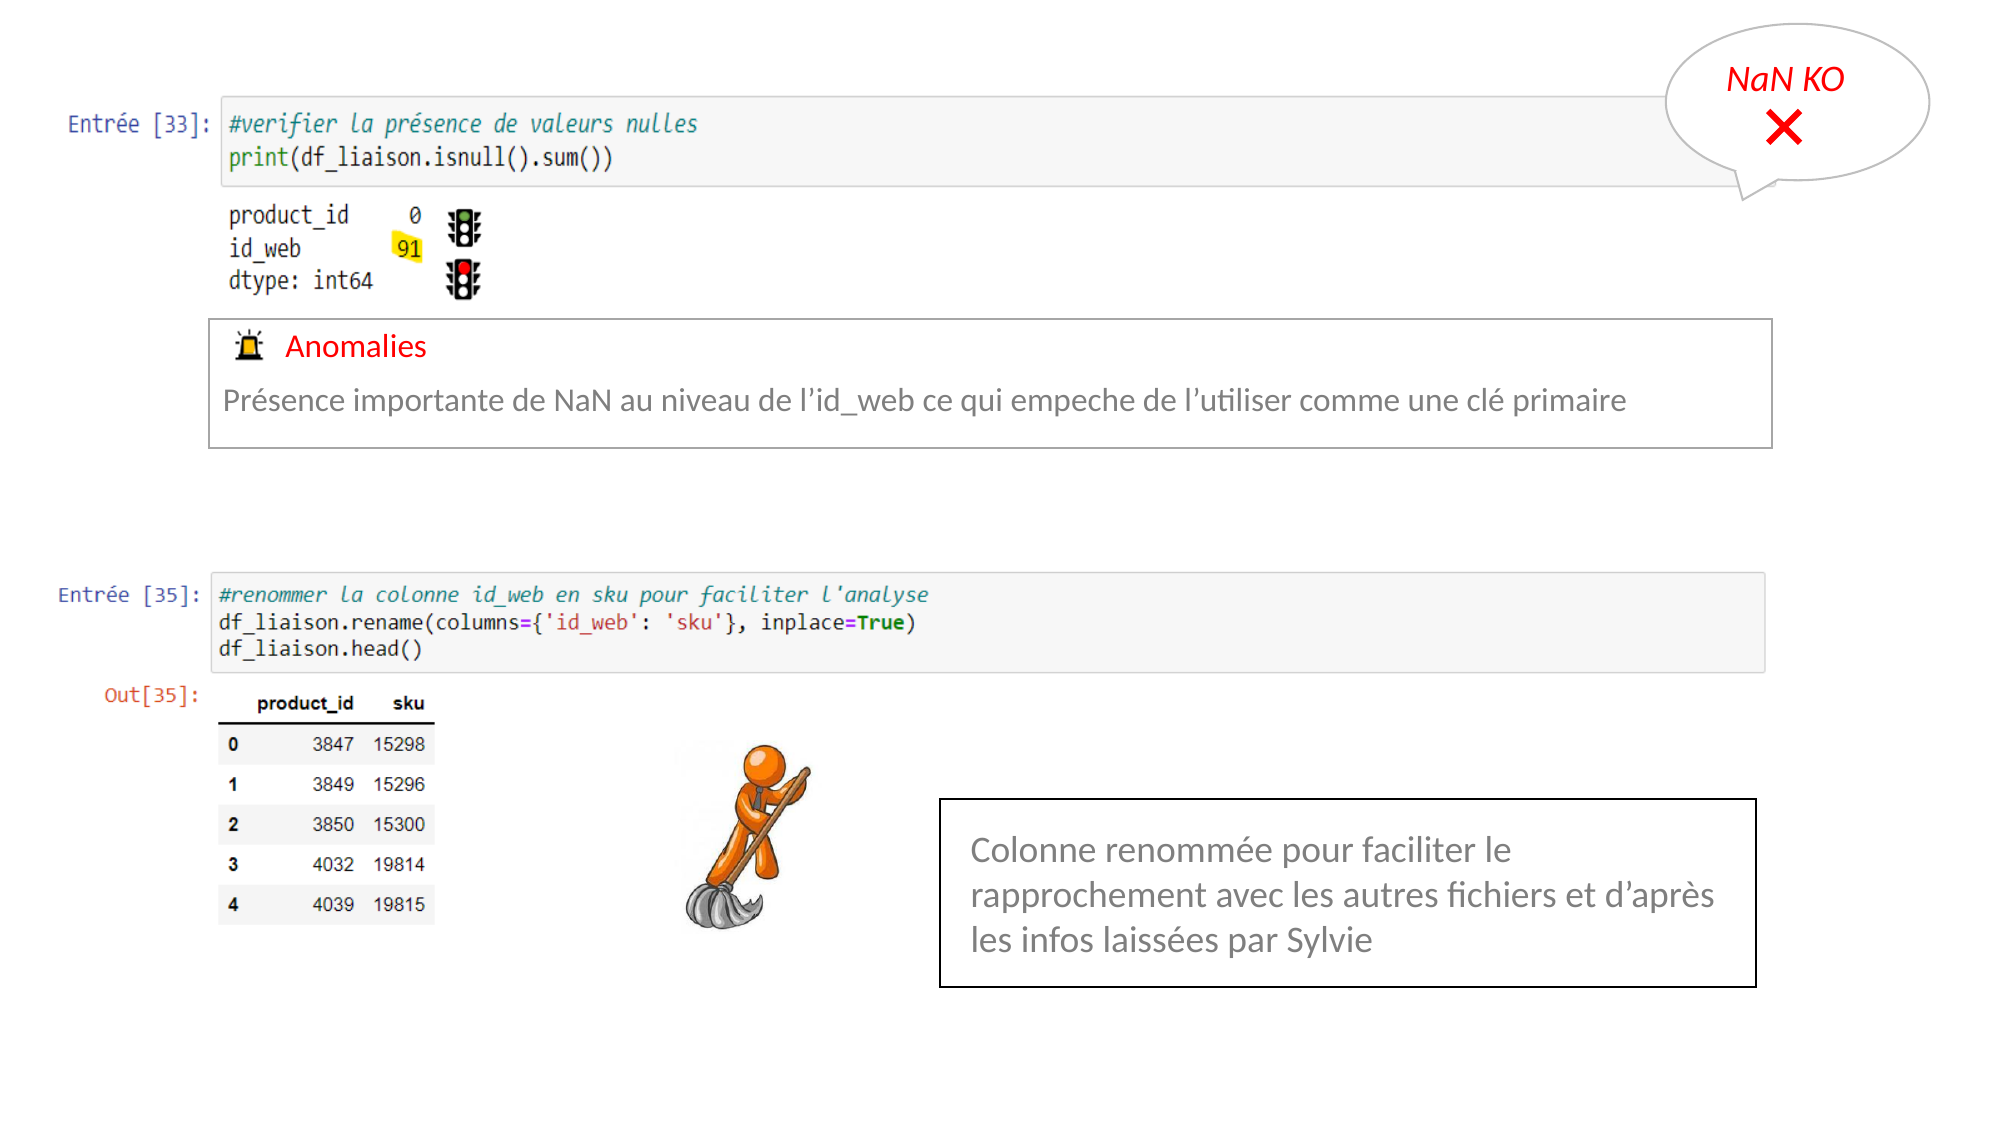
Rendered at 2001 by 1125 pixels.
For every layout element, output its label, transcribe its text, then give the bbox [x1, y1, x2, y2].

picture [228, 322, 270, 368]
picture [941, 800, 1755, 941]
text_box Colonne renommée pour faciliter le rapprochement avec les autres fichiers et d’après les infos laissées par Sylvie [955, 817, 1741, 969]
text_box NaN KO [1711, 46, 1885, 107]
text_box Anomalies [270, 316, 516, 373]
picture [1759, 107, 1809, 152]
picture [37, 562, 1782, 941]
text_box [1665, 23, 1930, 200]
text_box [209, 319, 270, 370]
text_box [209, 319, 1772, 448]
picture [37, 87, 1785, 317]
text_box Présence importante de NaN au niveau de l’id_web ce qui empeche de l’utiliser comme une clé primaire [207, 370, 1679, 426]
